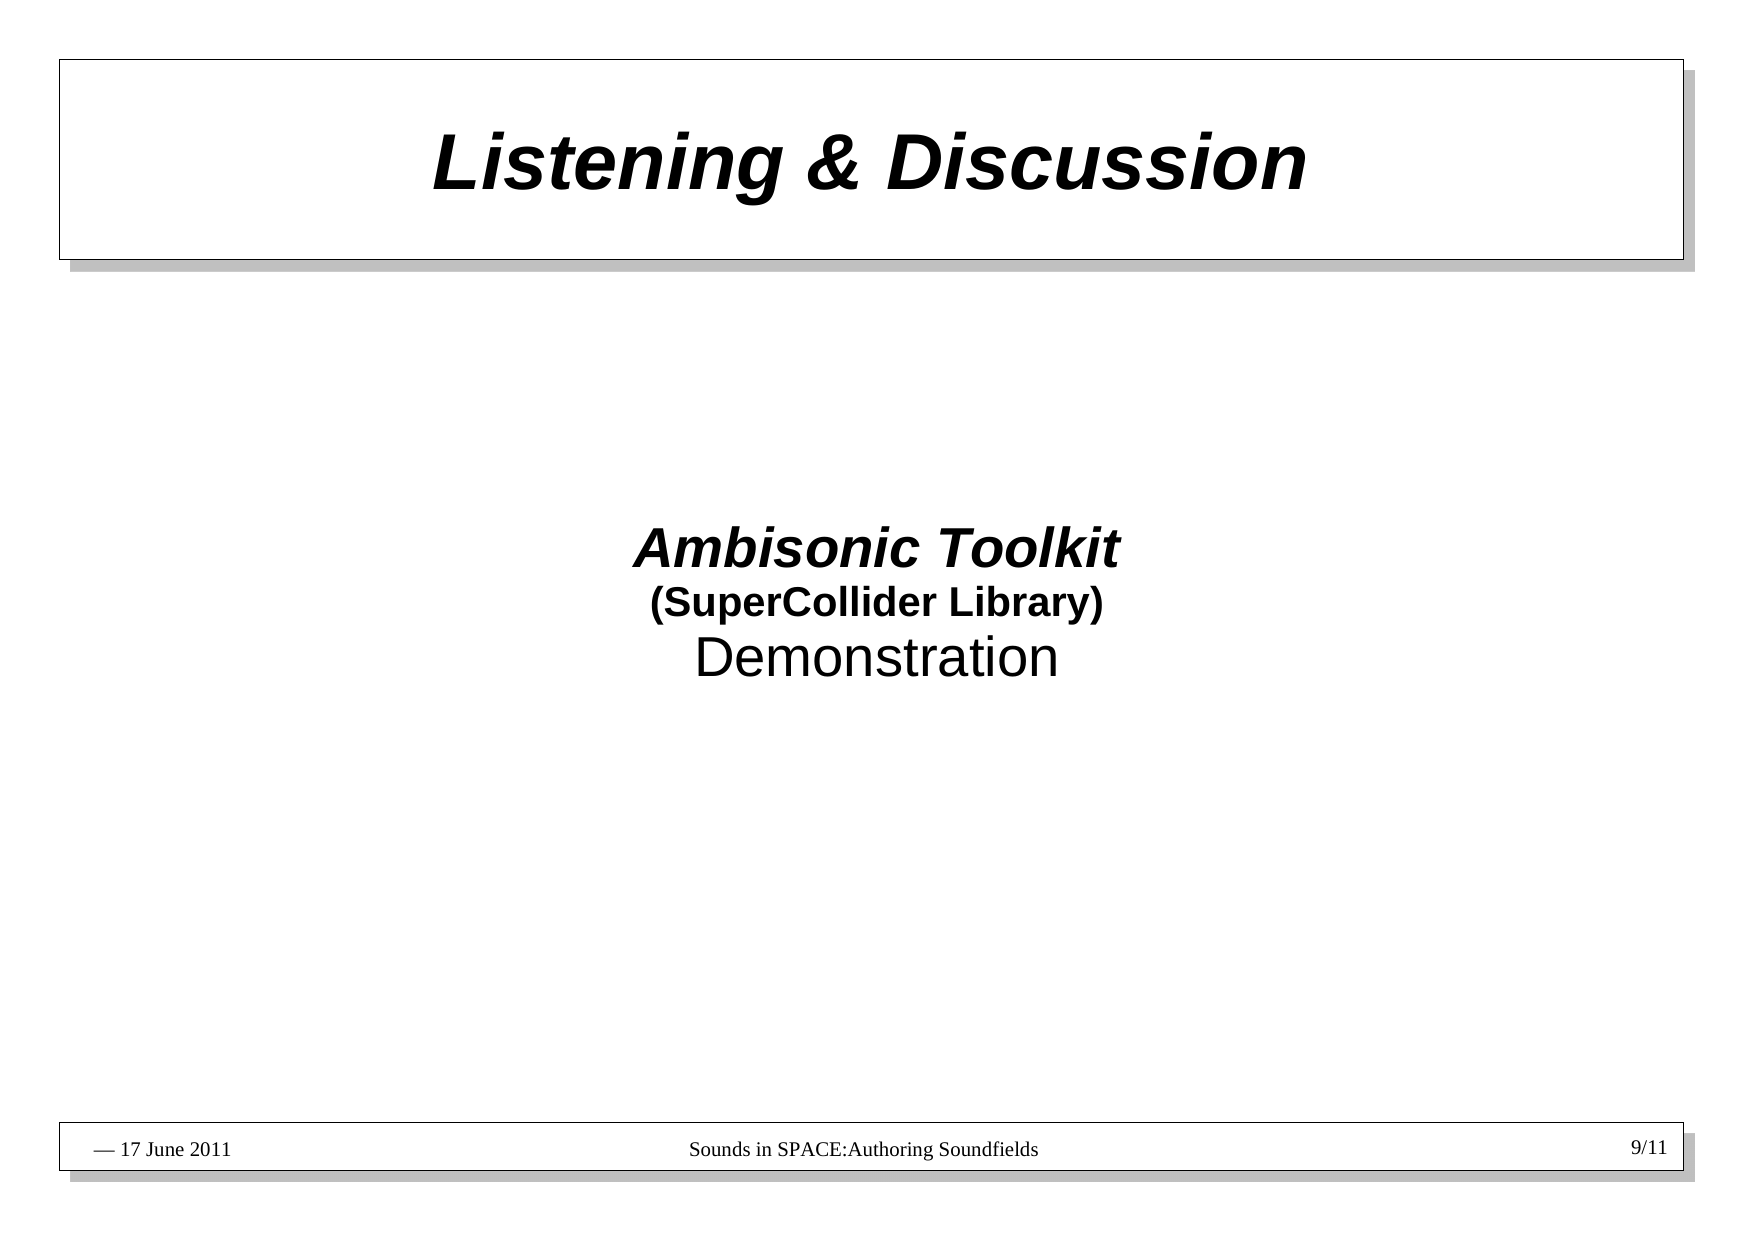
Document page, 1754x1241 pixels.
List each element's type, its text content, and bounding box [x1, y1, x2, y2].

text_box Ambisonic Toolkit (SuperCollider Library) Demonstration [529, 516, 1225, 725]
title Listening & Discussion [59, 59, 1684, 266]
